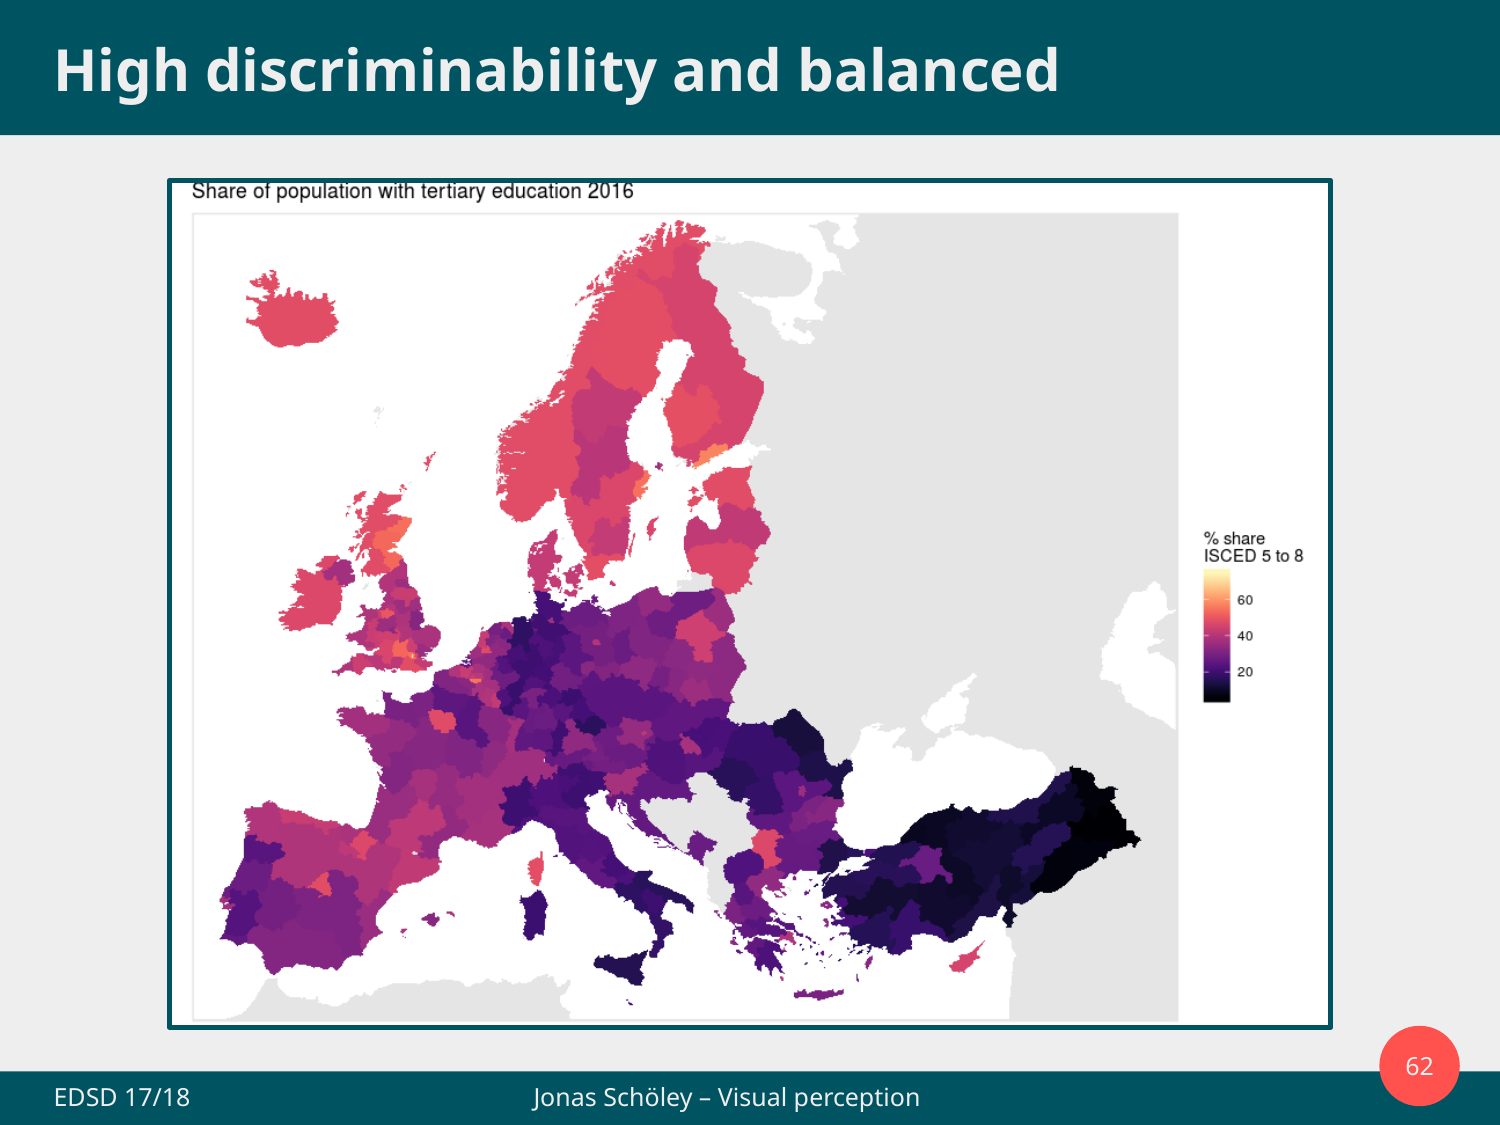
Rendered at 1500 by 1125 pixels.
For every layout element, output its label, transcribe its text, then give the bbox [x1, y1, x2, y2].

title High discriminability and balanced [53, 0, 1447, 141]
picture [171, 182, 1329, 1025]
